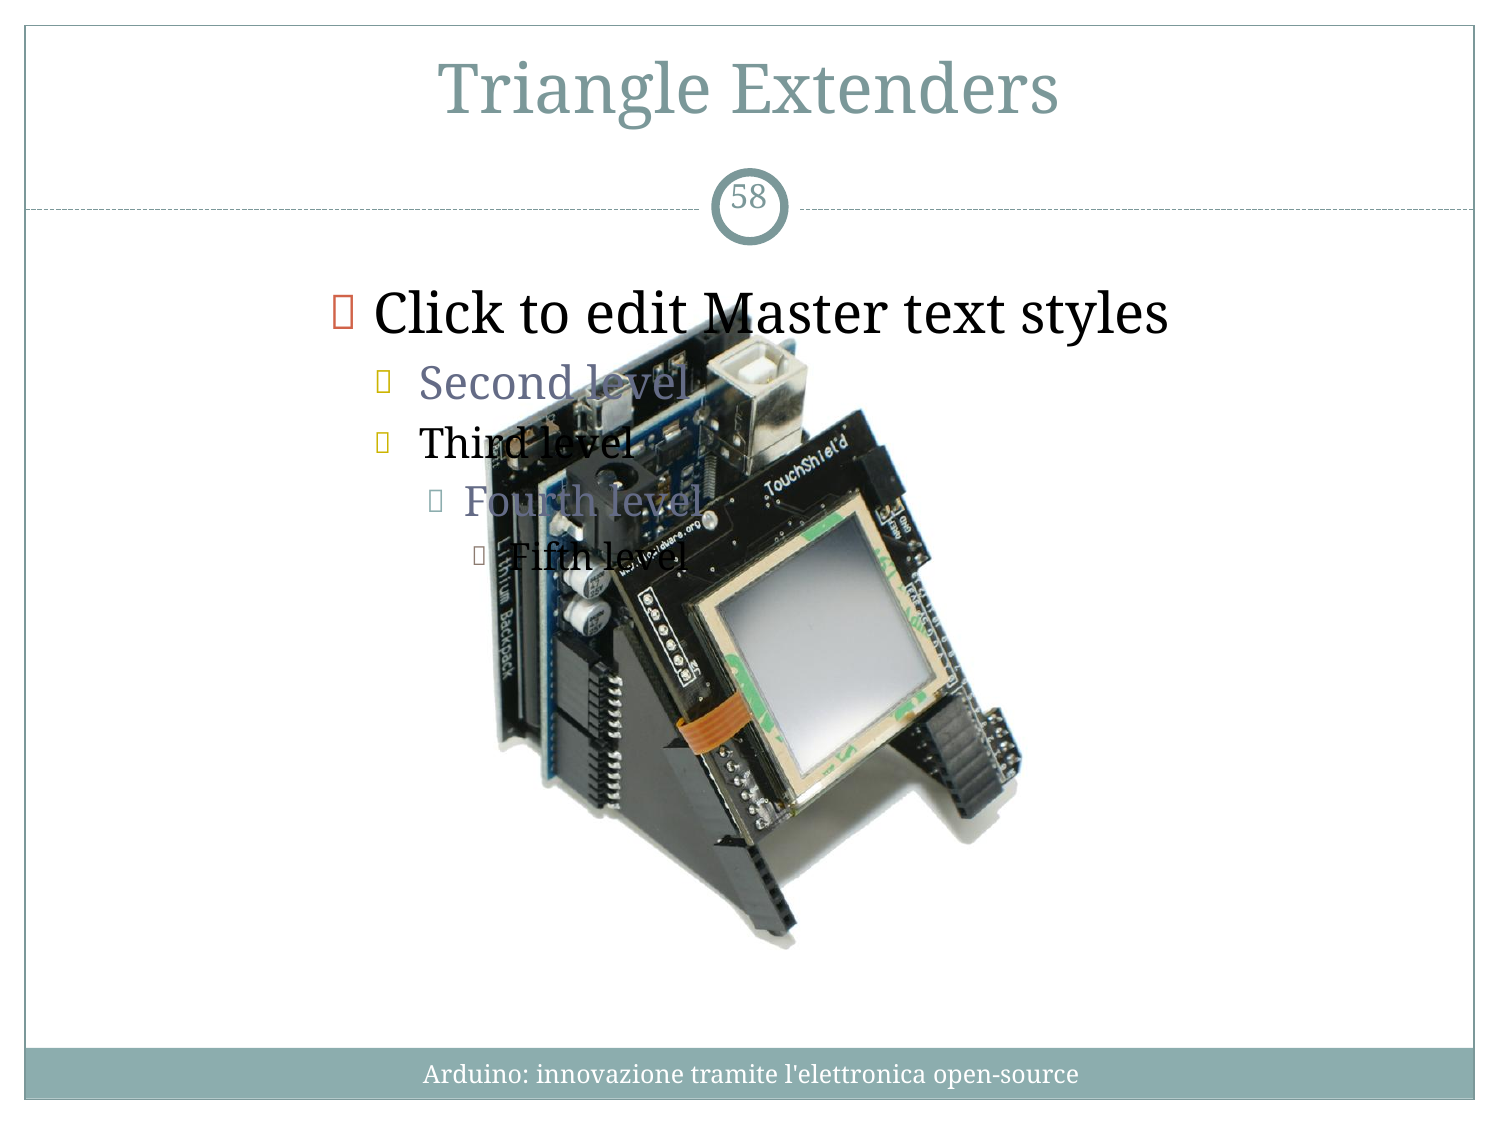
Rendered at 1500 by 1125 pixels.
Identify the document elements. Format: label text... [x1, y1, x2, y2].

footer Arduino: innovazione tramite l'elettronica open-source [50, 1051, 1454, 1112]
picture [386, 269, 1113, 1020]
slide_number <numero> [715, 168, 791, 241]
title Triangle Extenders [49, 37, 1450, 162]
